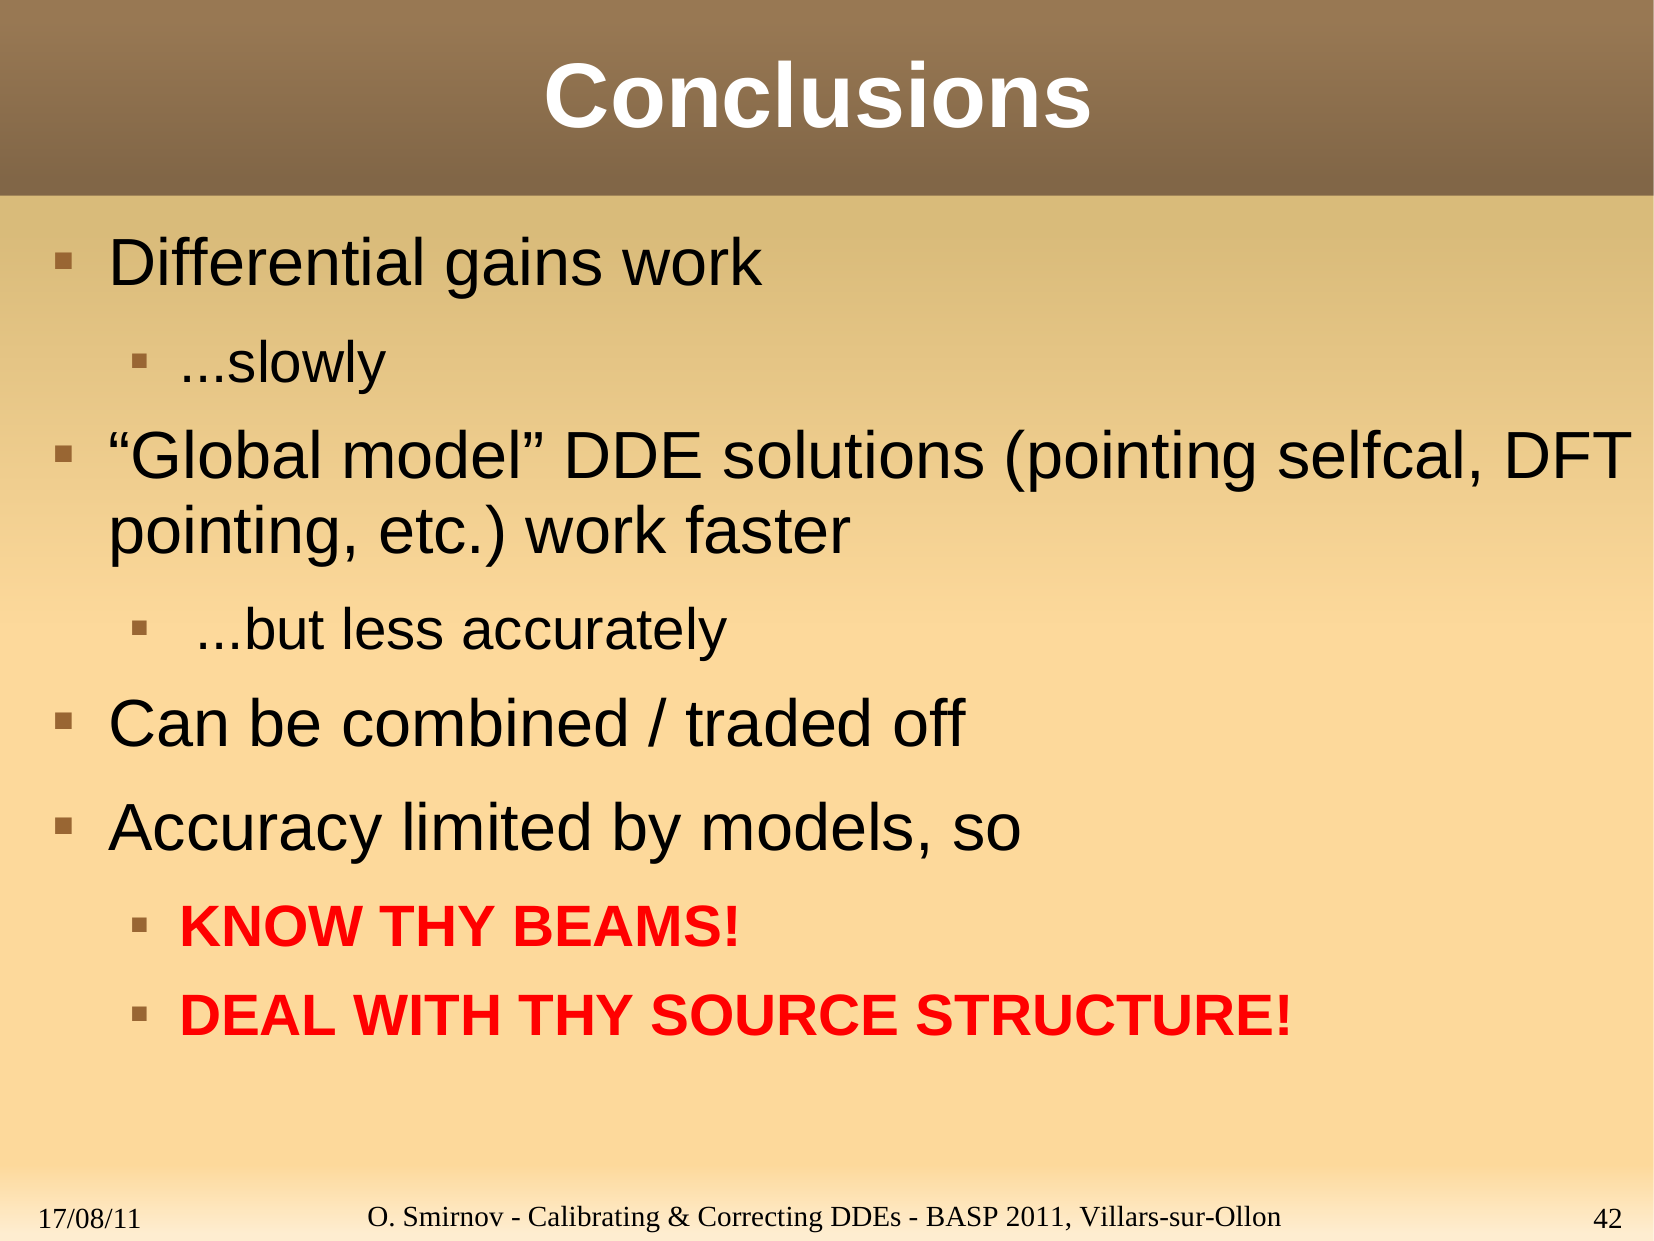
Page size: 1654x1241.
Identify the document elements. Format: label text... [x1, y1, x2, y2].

title Conclusions [75, 0, 1564, 193]
list Differential gains work ...slowly “Global model” DDE solutions (pointing selfcal, DFT pointing, etc.) work faster ...but less accurately Can be combined / traded off Accuracy limited by models, so KNOW THY BEAMS! DEAL WITH THY SOURCE STRUCTURE! [37, 225, 1651, 1142]
picture [0, 0, 1654, 1241]
